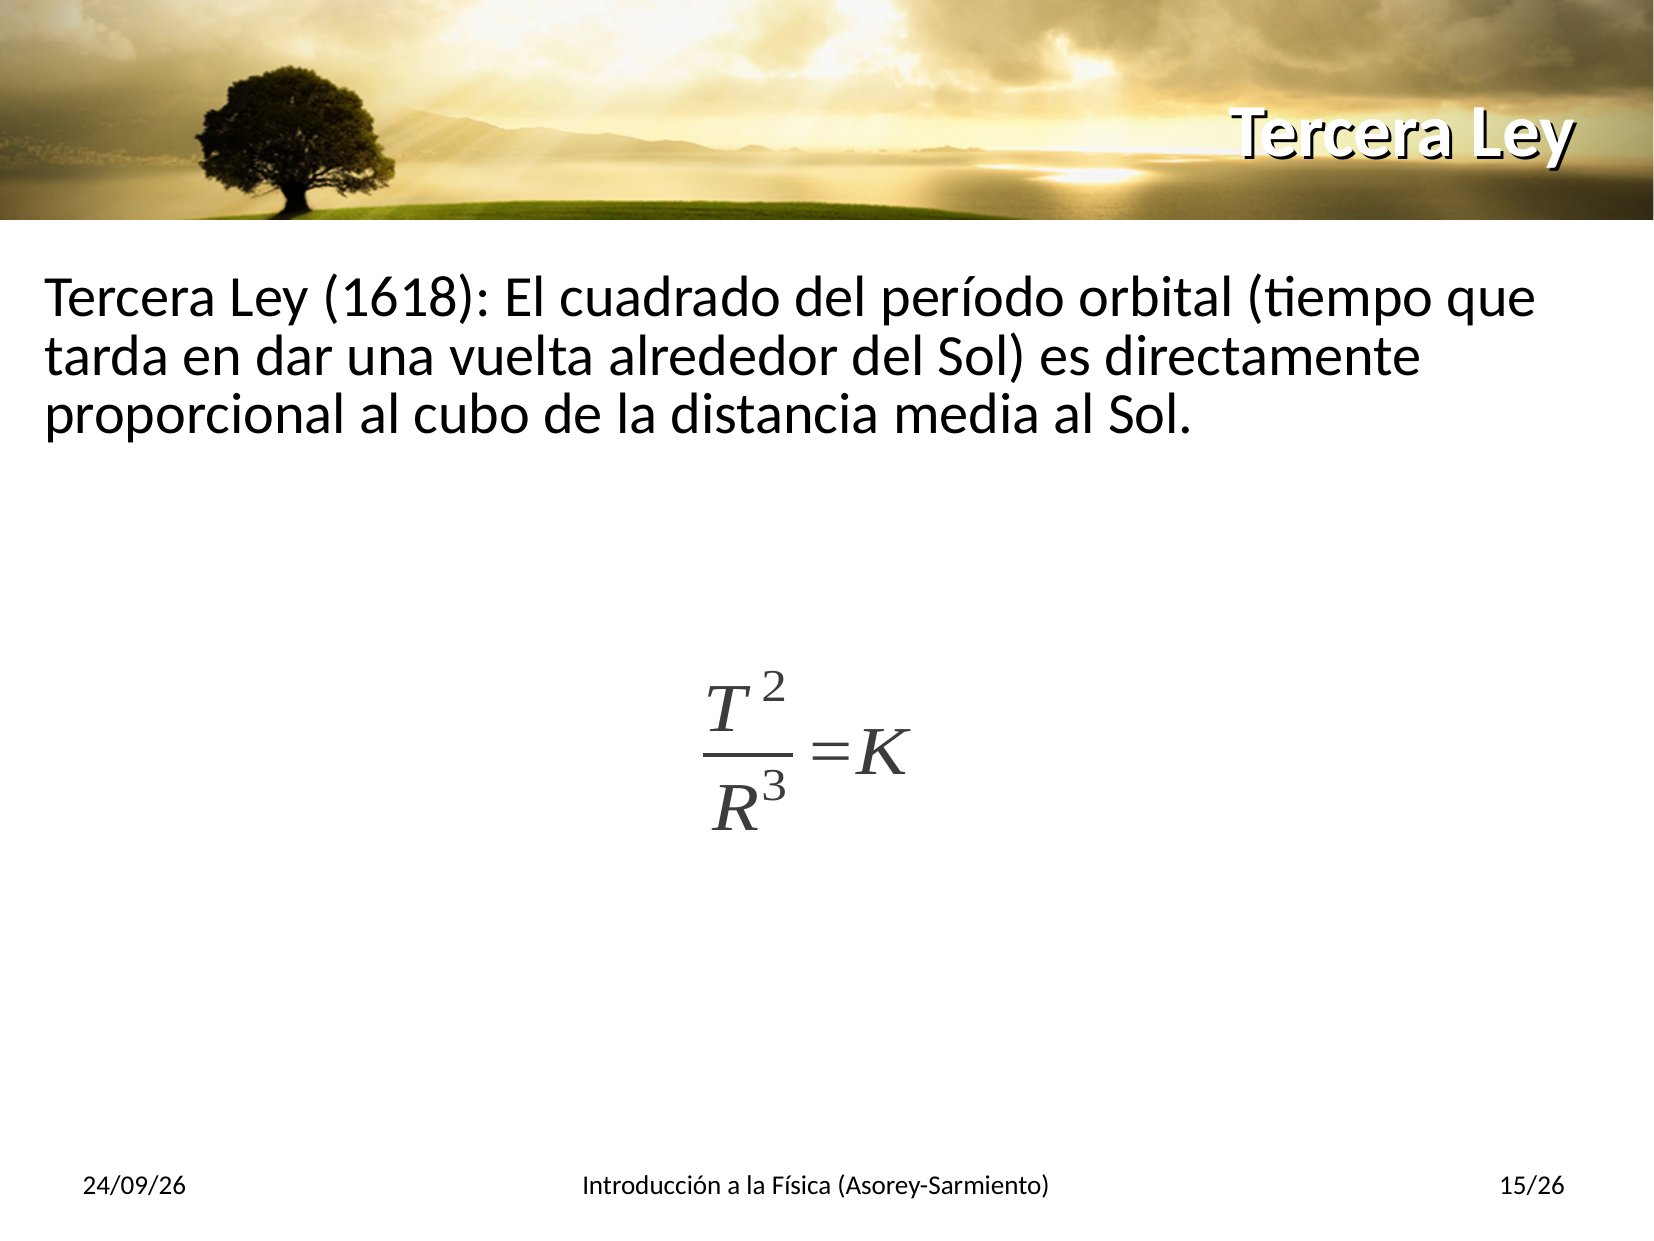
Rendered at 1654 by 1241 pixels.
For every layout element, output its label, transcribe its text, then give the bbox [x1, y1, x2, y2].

text_box Tercera Ley (1618): El cuadrado del período orbital (tiempo que tarda en dar una vuelta alrededor del Sol) es directamente proporcional al cubo de la distancia media al Sol. [29, 265, 1654, 495]
title Tercera Ley [86, 49, 1576, 226]
picture [0, 0, 1654, 220]
chart [679, 620, 953, 846]
